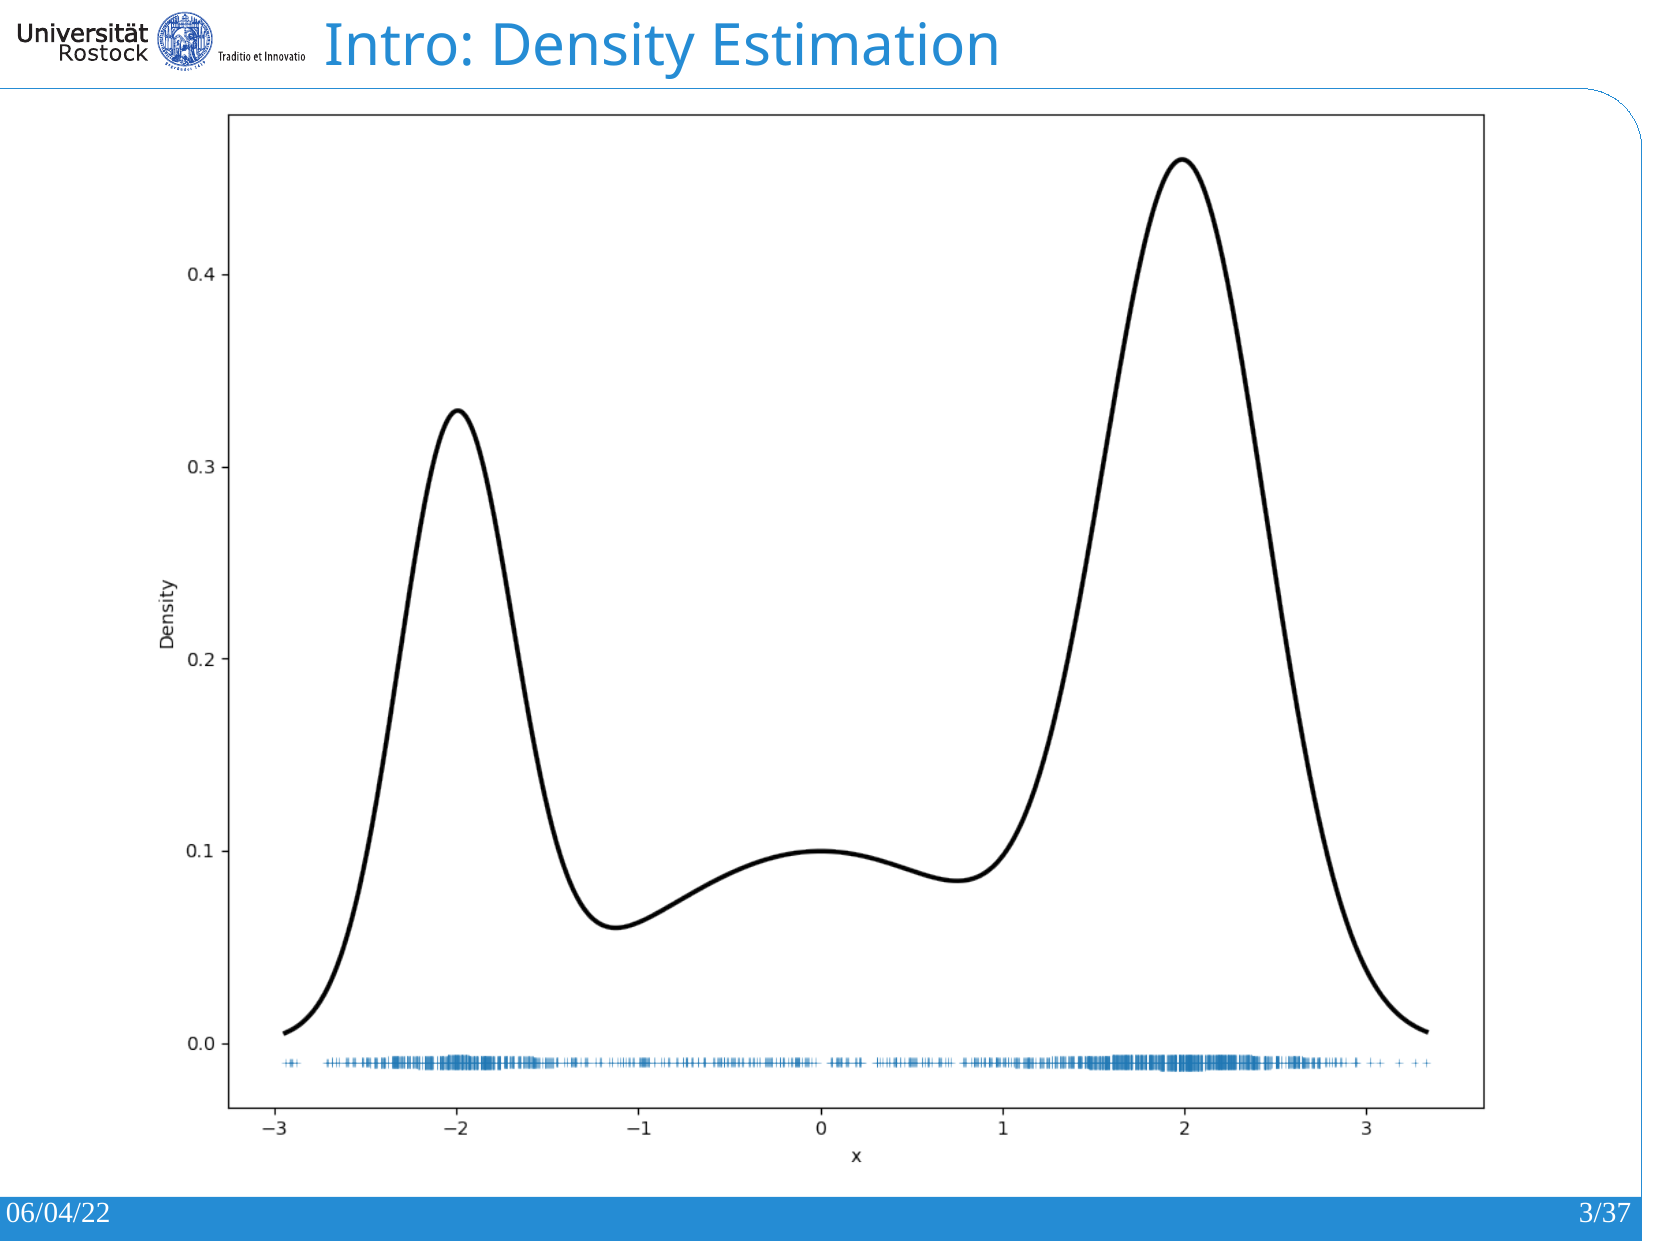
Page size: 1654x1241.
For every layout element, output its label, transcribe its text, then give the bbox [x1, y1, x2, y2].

title Intro: Density Estimation [324, 8, 1571, 77]
picture [138, 94, 1504, 1187]
